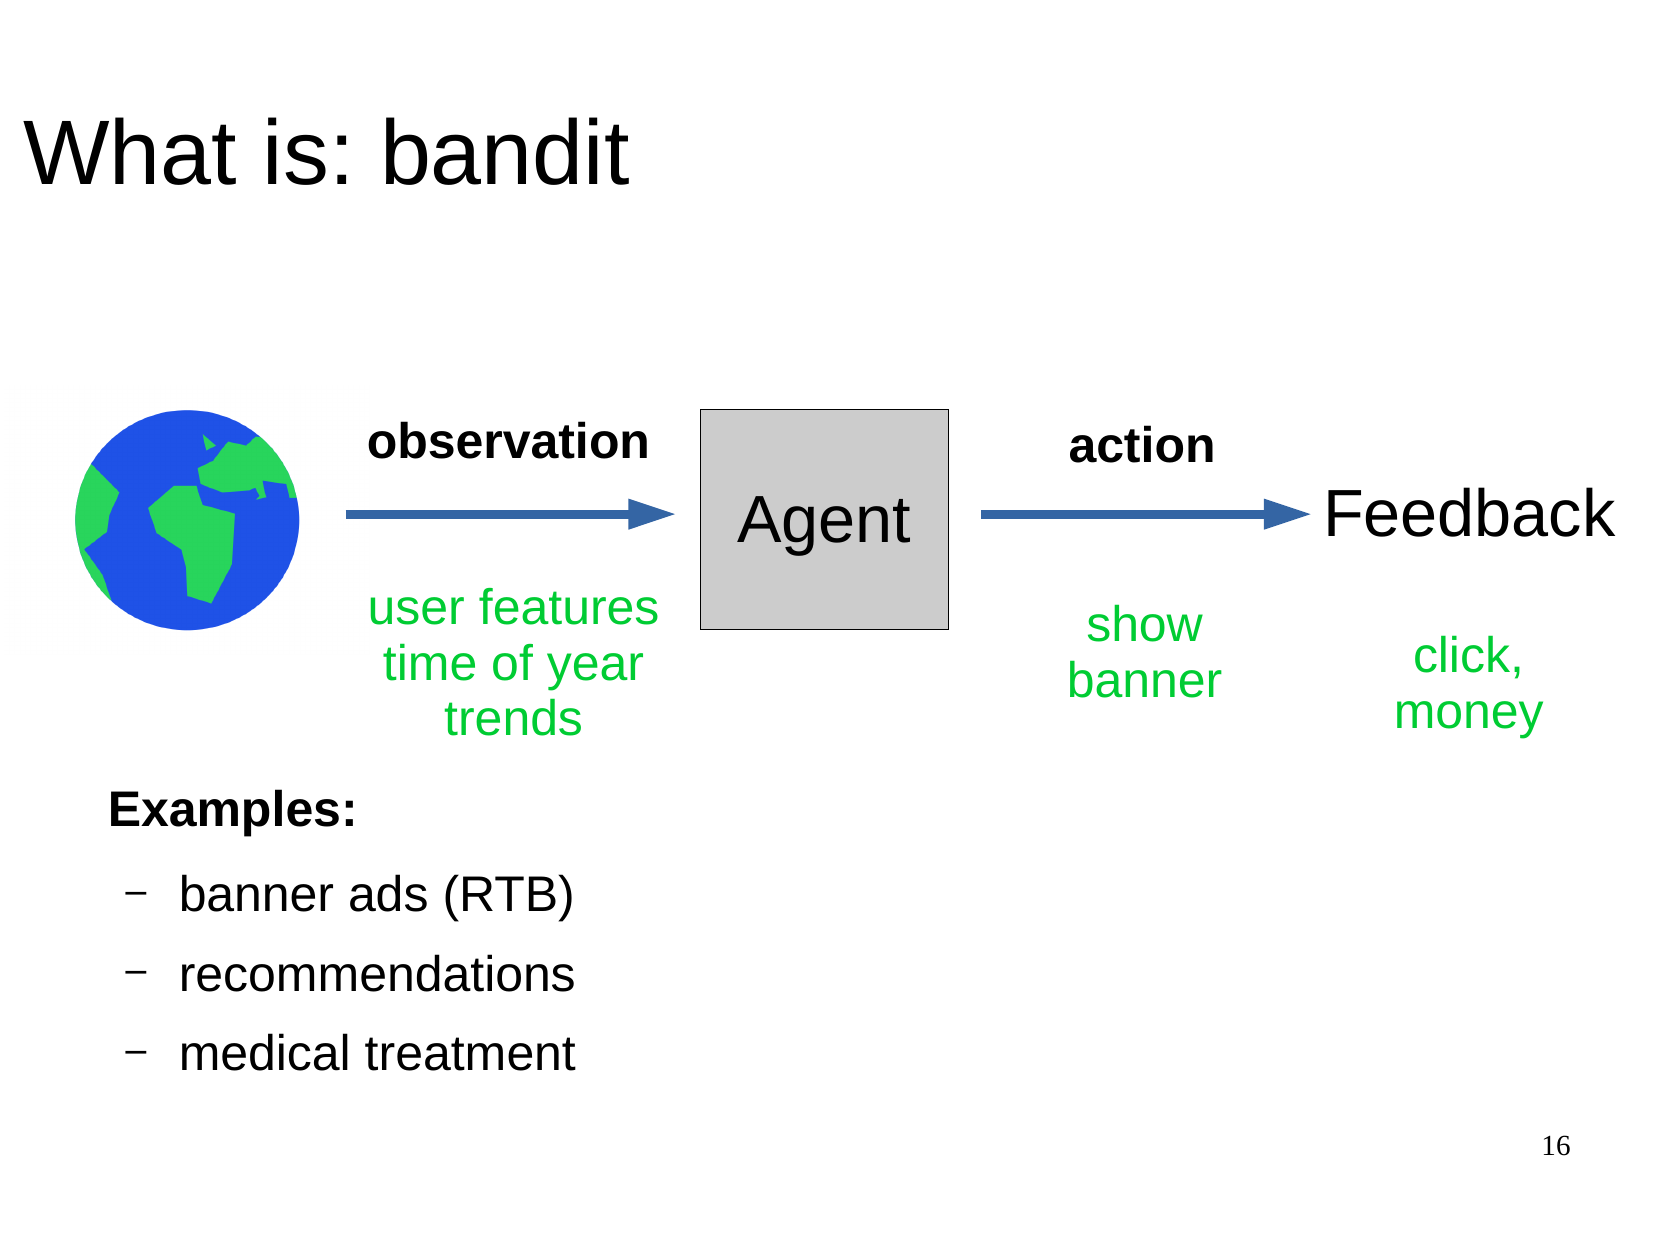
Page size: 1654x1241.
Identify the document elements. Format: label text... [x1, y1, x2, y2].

list Examples: banner ads (RTB) recommendations medical treatment [36, 781, 1336, 1241]
text_box action [1053, 409, 1231, 481]
text_box Agent [700, 409, 949, 630]
picture [4, 385, 370, 655]
title What is: bandit [23, 49, 1512, 257]
text_box click, money [1316, 619, 1621, 804]
text_box show banner [976, 589, 1327, 717]
text_box Feedback [1259, 468, 1654, 559]
text_box observation [352, 406, 701, 533]
text_box user features time of year trends [338, 571, 689, 756]
